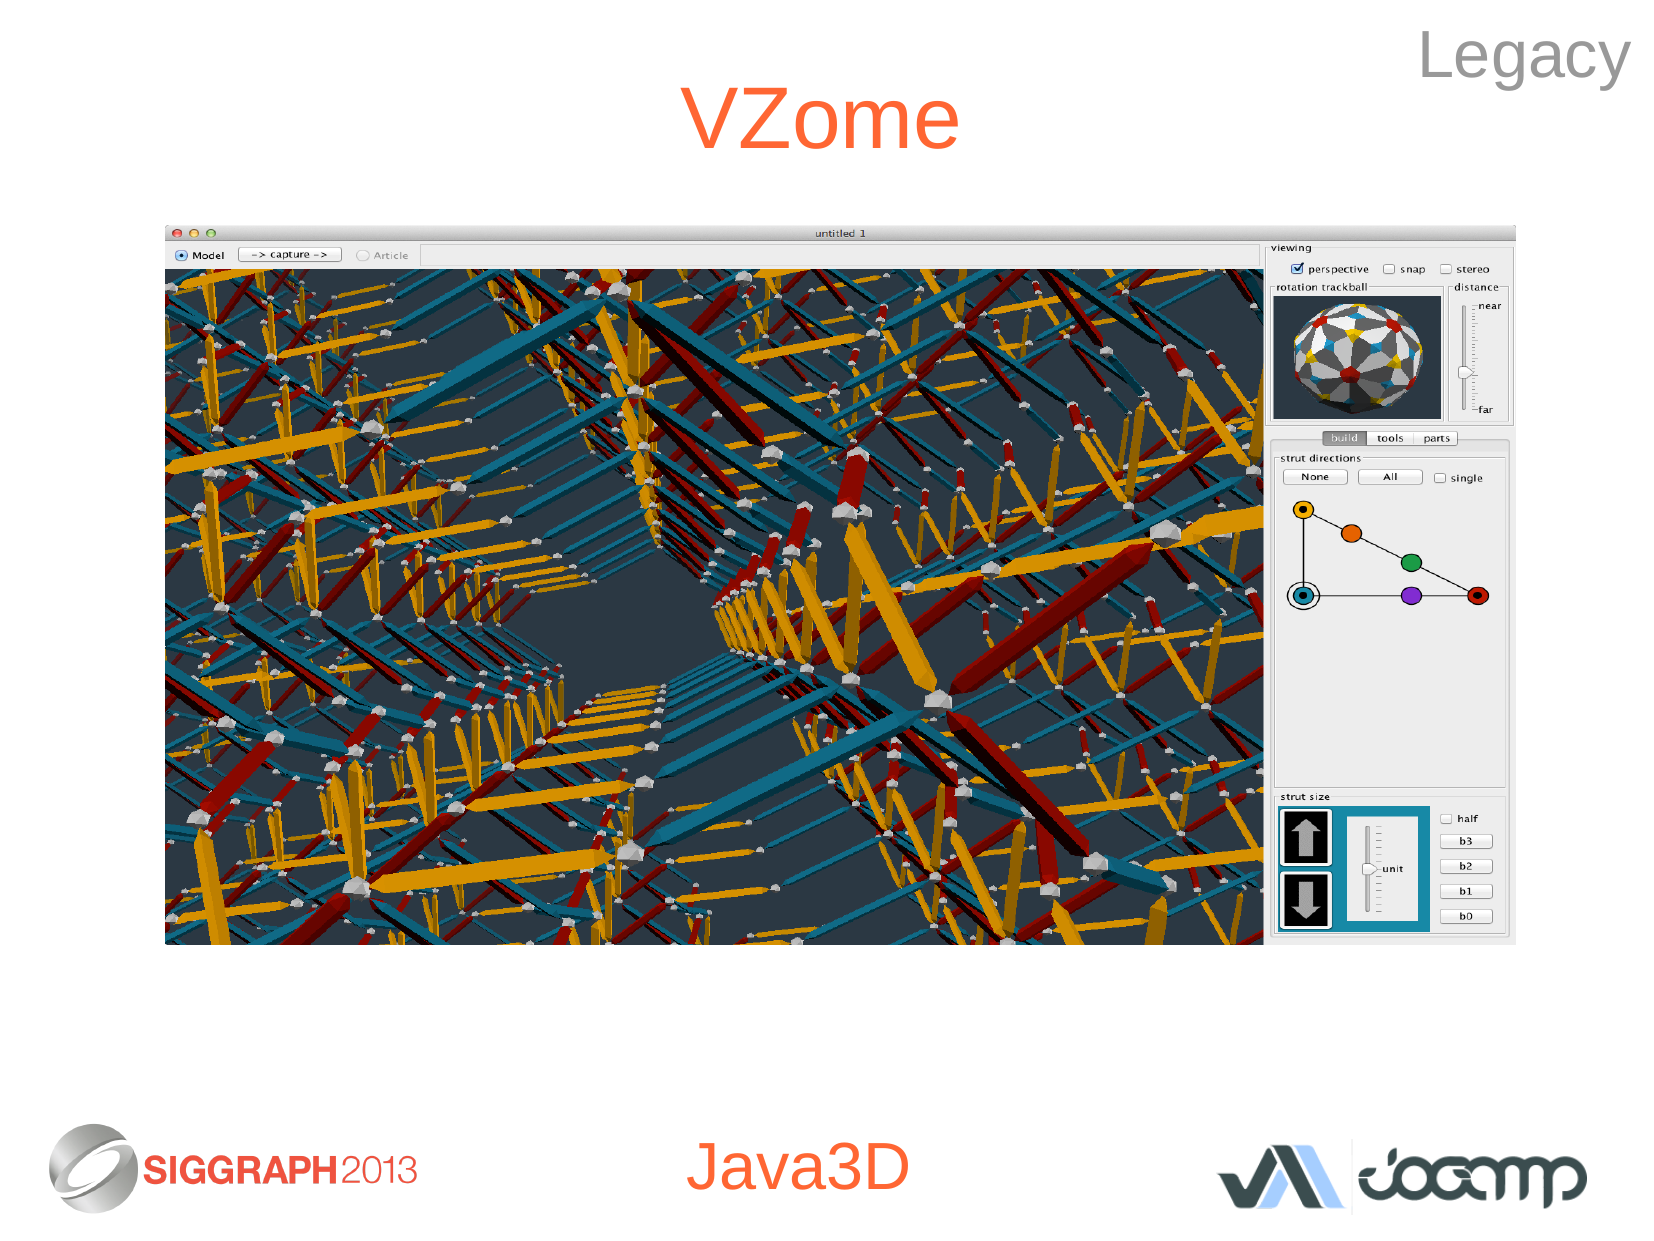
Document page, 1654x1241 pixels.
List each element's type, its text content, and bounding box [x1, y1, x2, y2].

text_box Legacy [1402, 9, 1648, 115]
text_box Java3D [653, 1117, 946, 1216]
picture [45, 1122, 421, 1215]
title VZome [68, 49, 1576, 188]
picture [165, 225, 1516, 946]
picture [1215, 1139, 1587, 1215]
